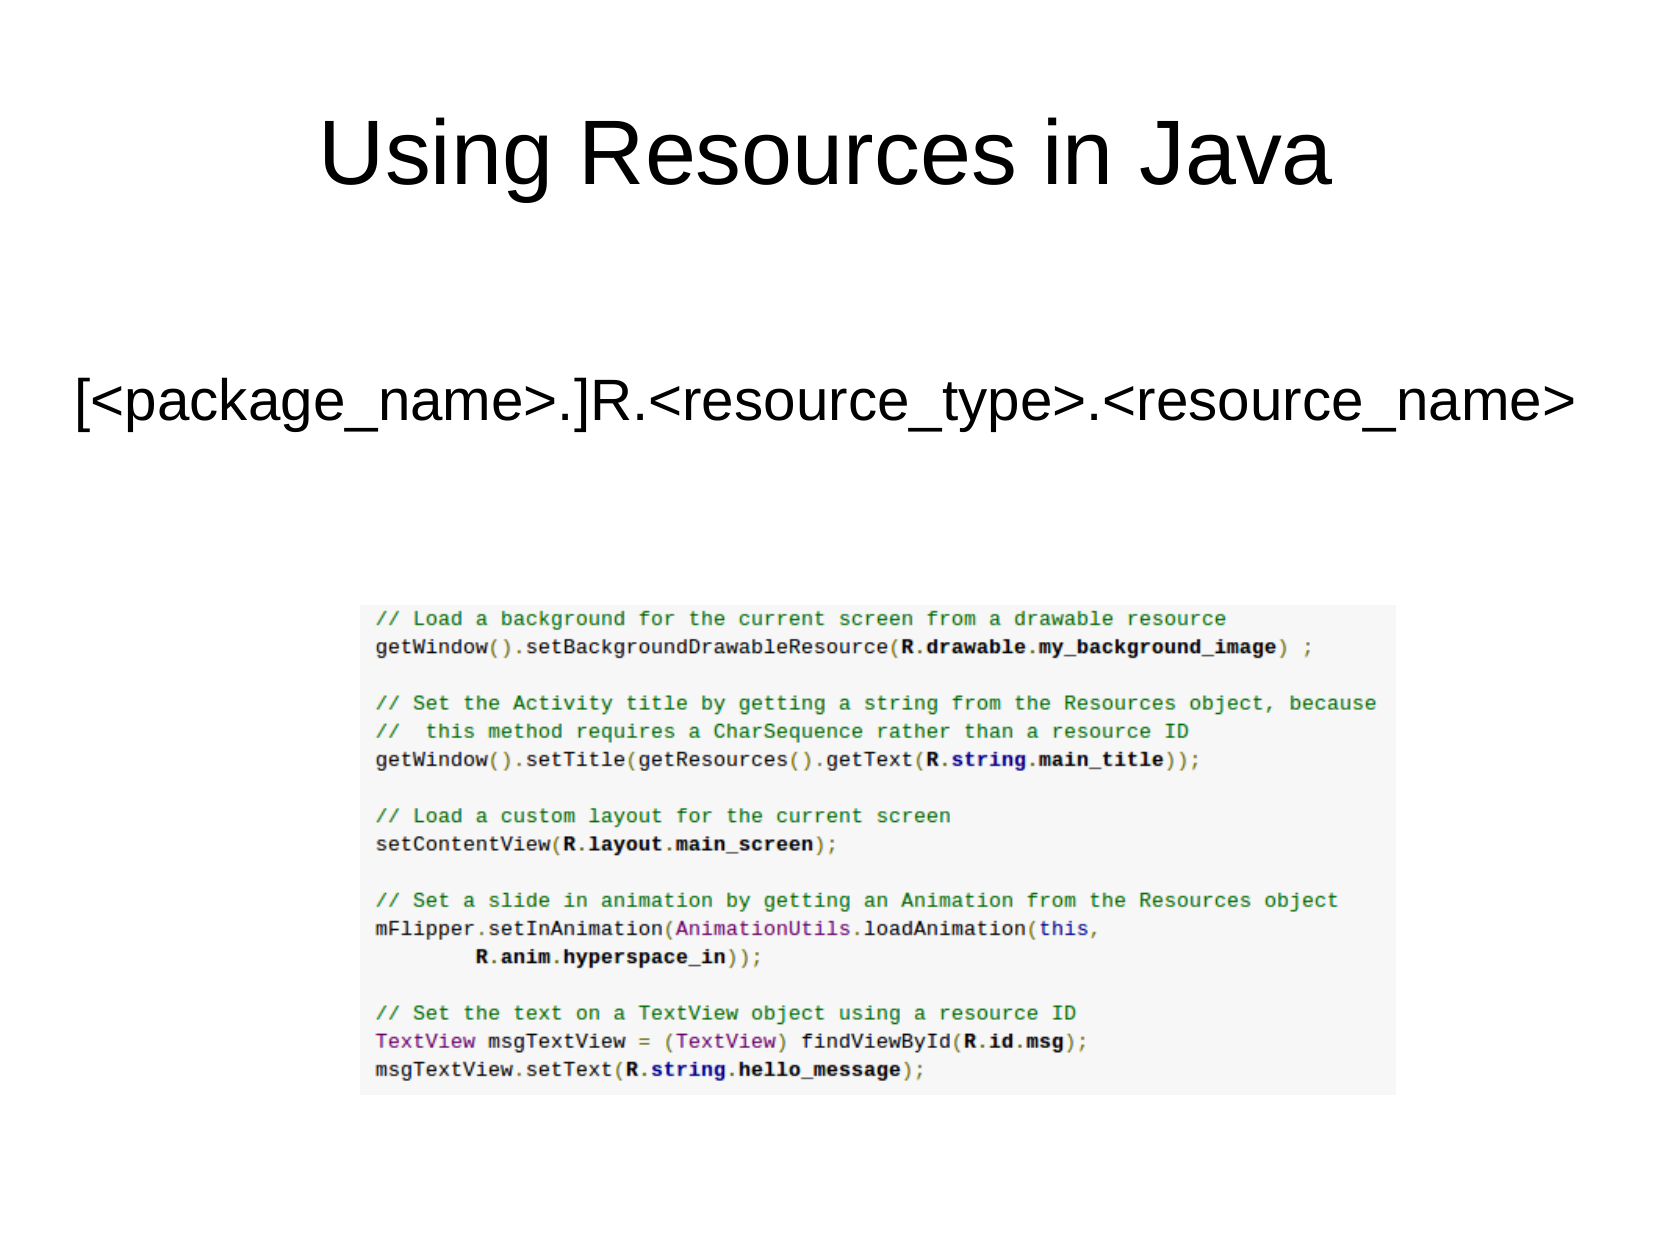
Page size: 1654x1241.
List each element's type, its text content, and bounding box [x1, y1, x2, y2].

picture [360, 605, 1396, 1096]
text_box [<package_name>.]R.<resource_type>.<resource_name> [60, 360, 1593, 482]
title Using Resources in Java [82, 49, 1571, 257]
